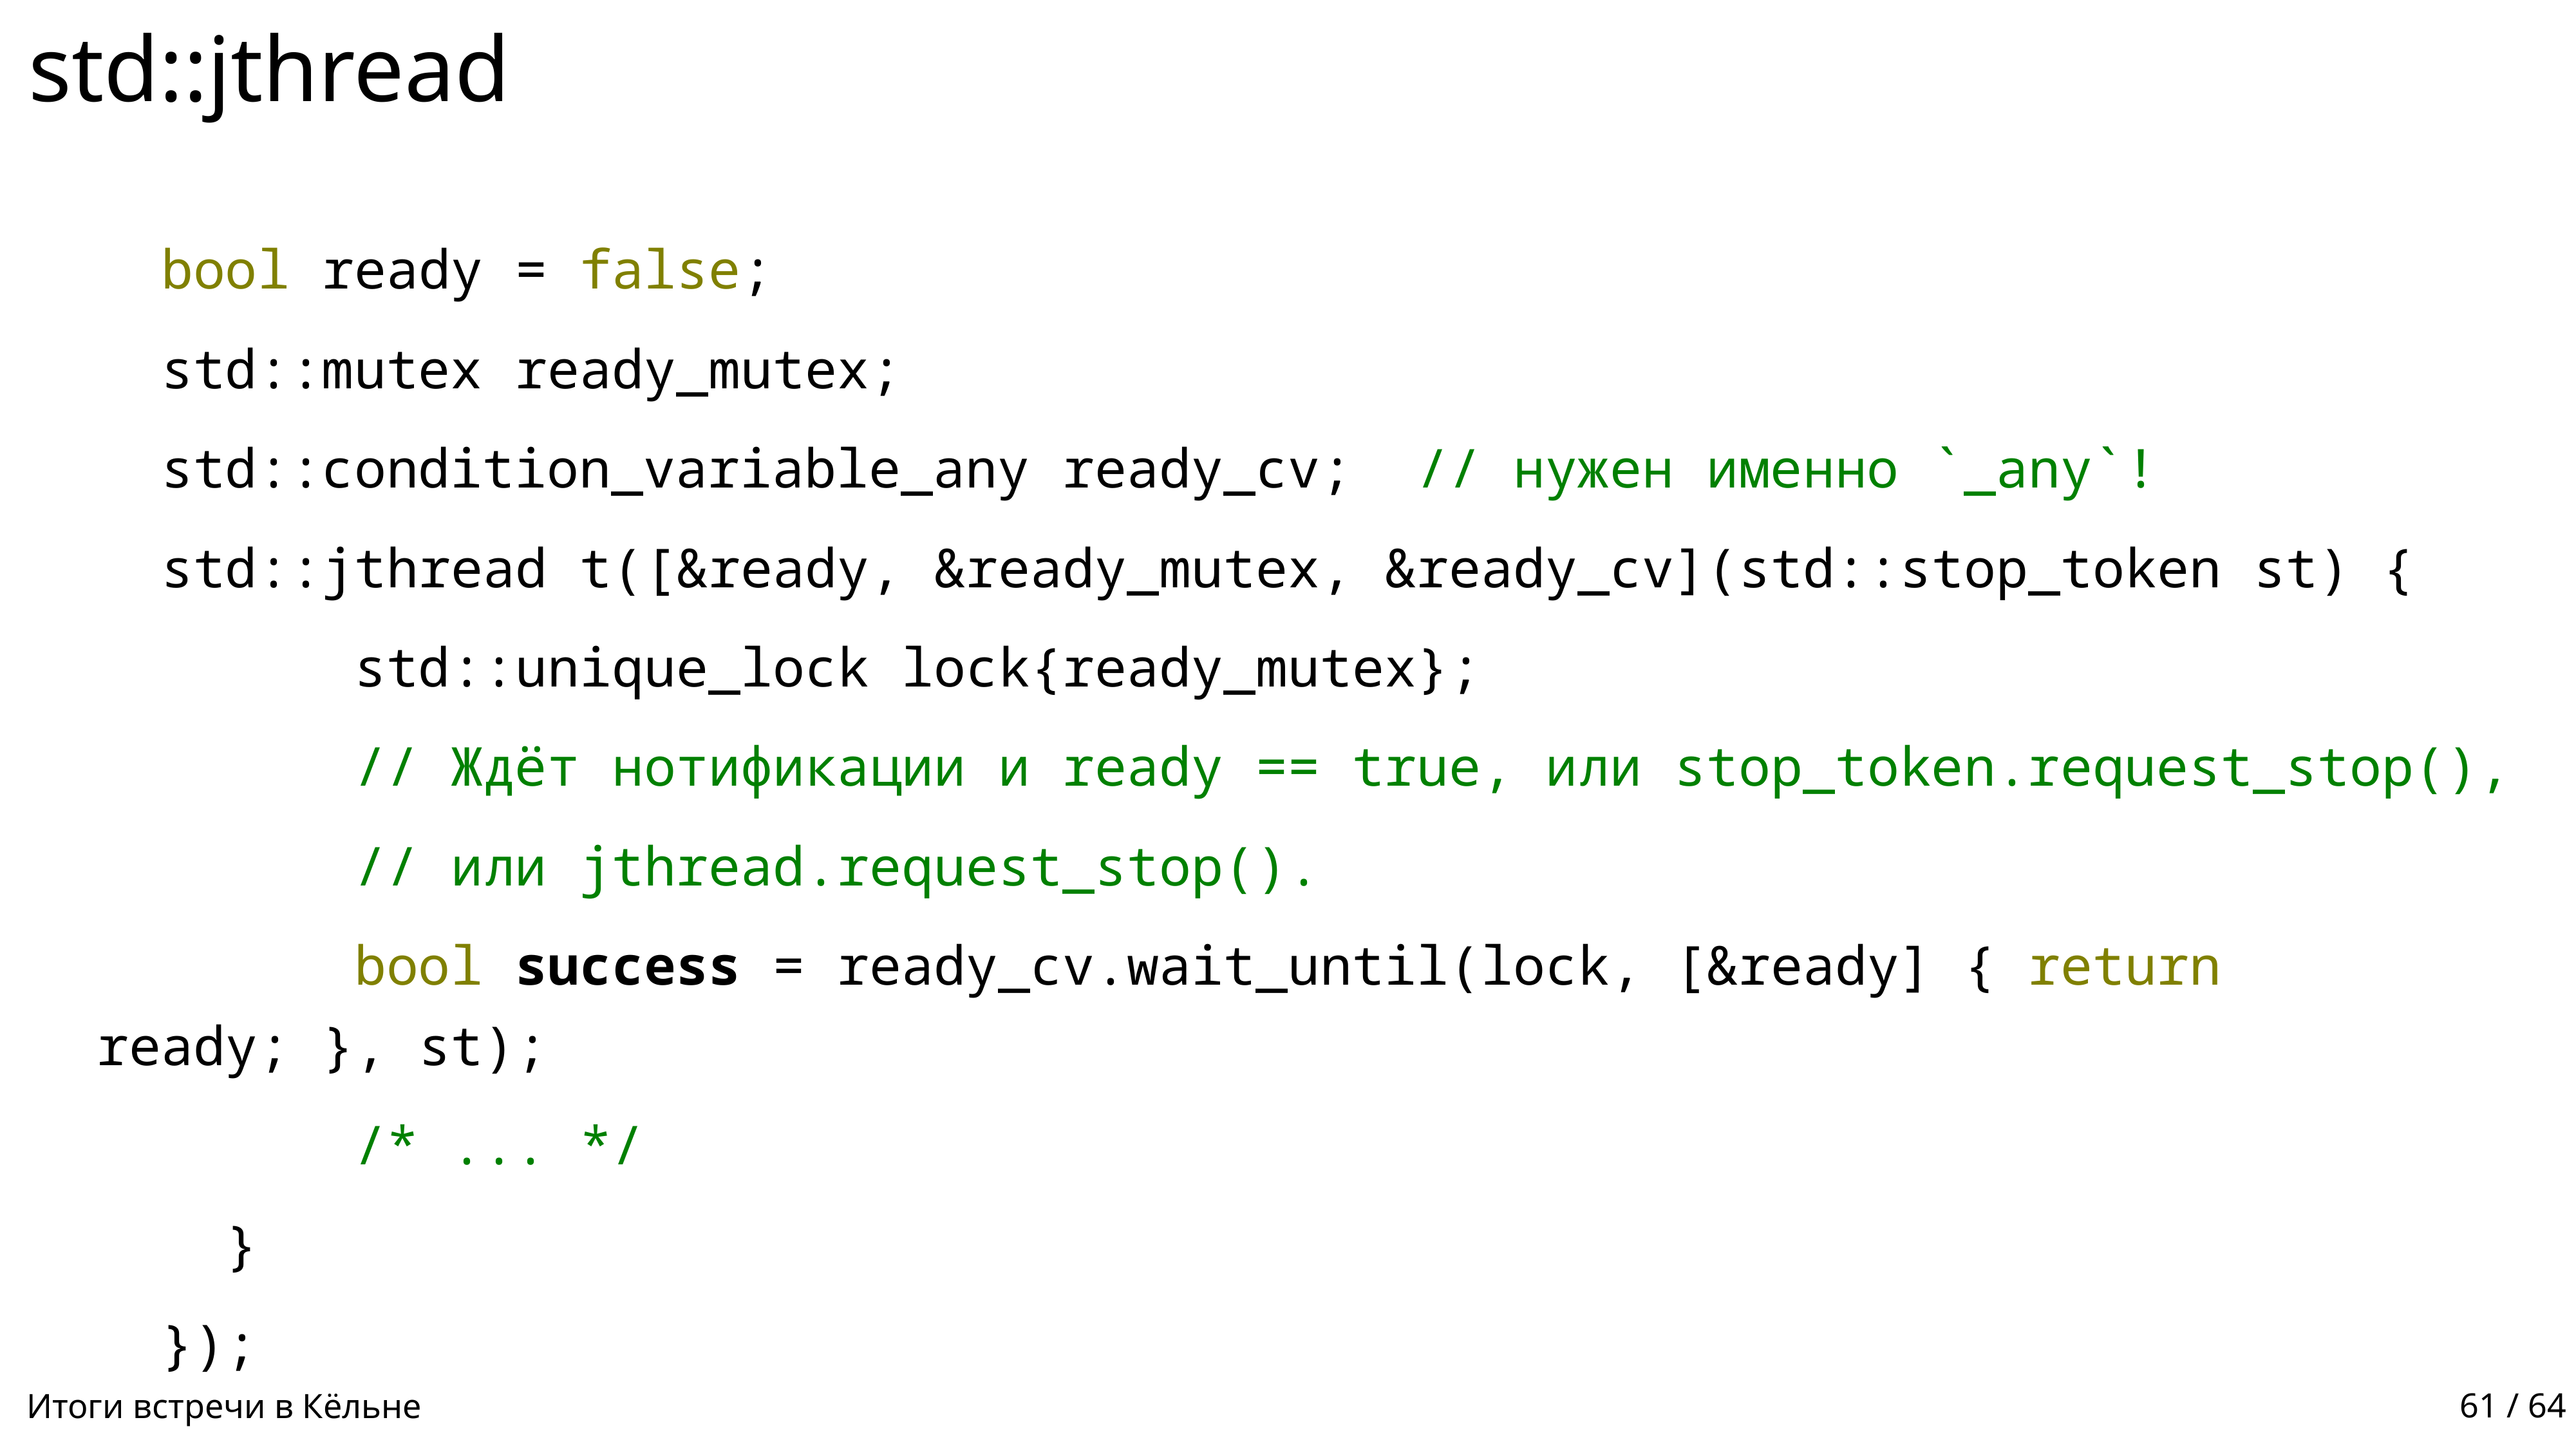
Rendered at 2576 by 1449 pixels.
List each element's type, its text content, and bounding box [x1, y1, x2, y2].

list Итоги встречи в Кёльне [17, 1376, 1114, 1431]
title std::jthread [19, 19, 2550, 155]
list bool ready = false; std::mutex ready_mutex; std::condition_variable_any ready_cv; // нужен именно `_any`! std::jthread t([&ready, &ready_mutex, &ready_cv](std::stop_token st) { std::unique_lock lock{ready_mutex}; // Ждёт нотификации и ready == true, или stop_token.request_stop(), // или jthread.request_stop(). bool success = ready_cv.wait_until(lock, [&ready] { return ready; }, st); /* ... */ } }); [87, 214, 2550, 1382]
list <number> / 64 [1479, 1376, 2576, 1431]
